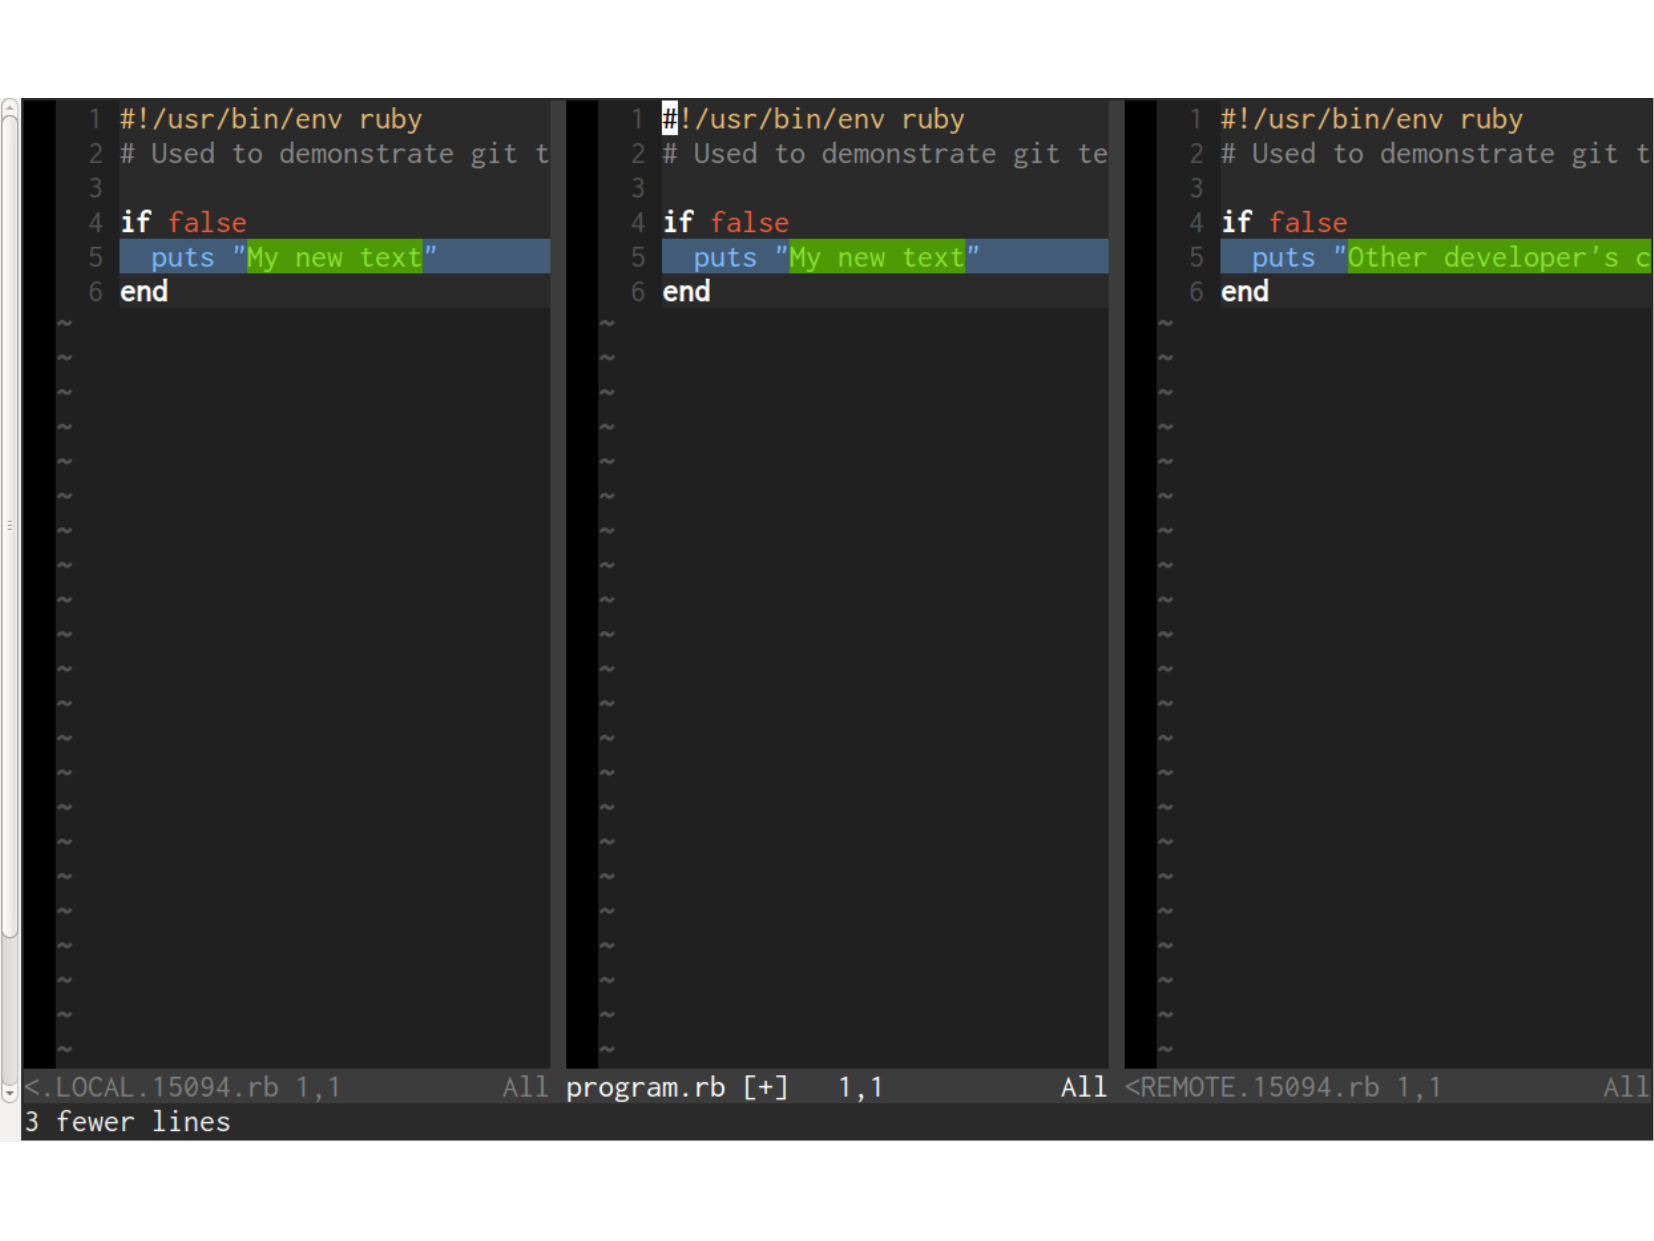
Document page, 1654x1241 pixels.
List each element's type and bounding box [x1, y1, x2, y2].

picture [0, 98, 1654, 1142]
